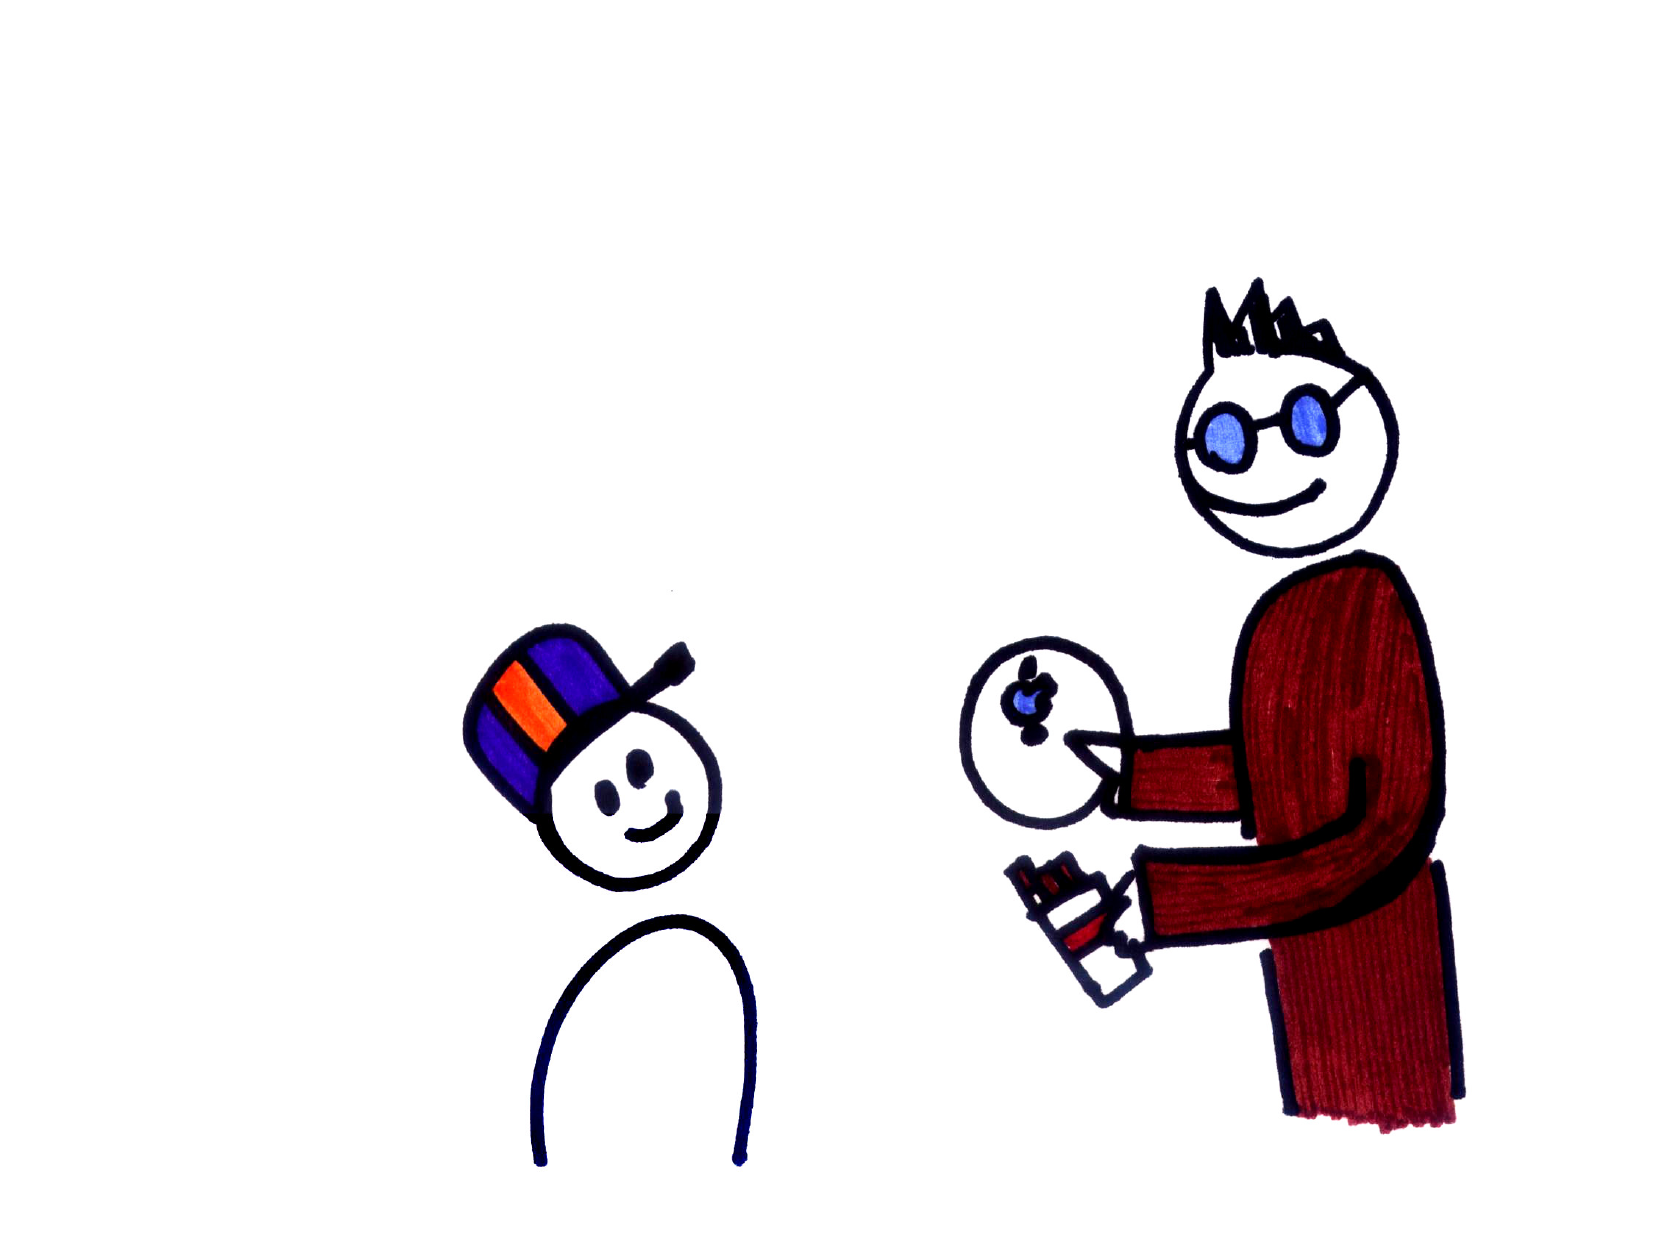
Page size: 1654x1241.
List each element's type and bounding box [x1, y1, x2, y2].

picture [283, 224, 1560, 1241]
